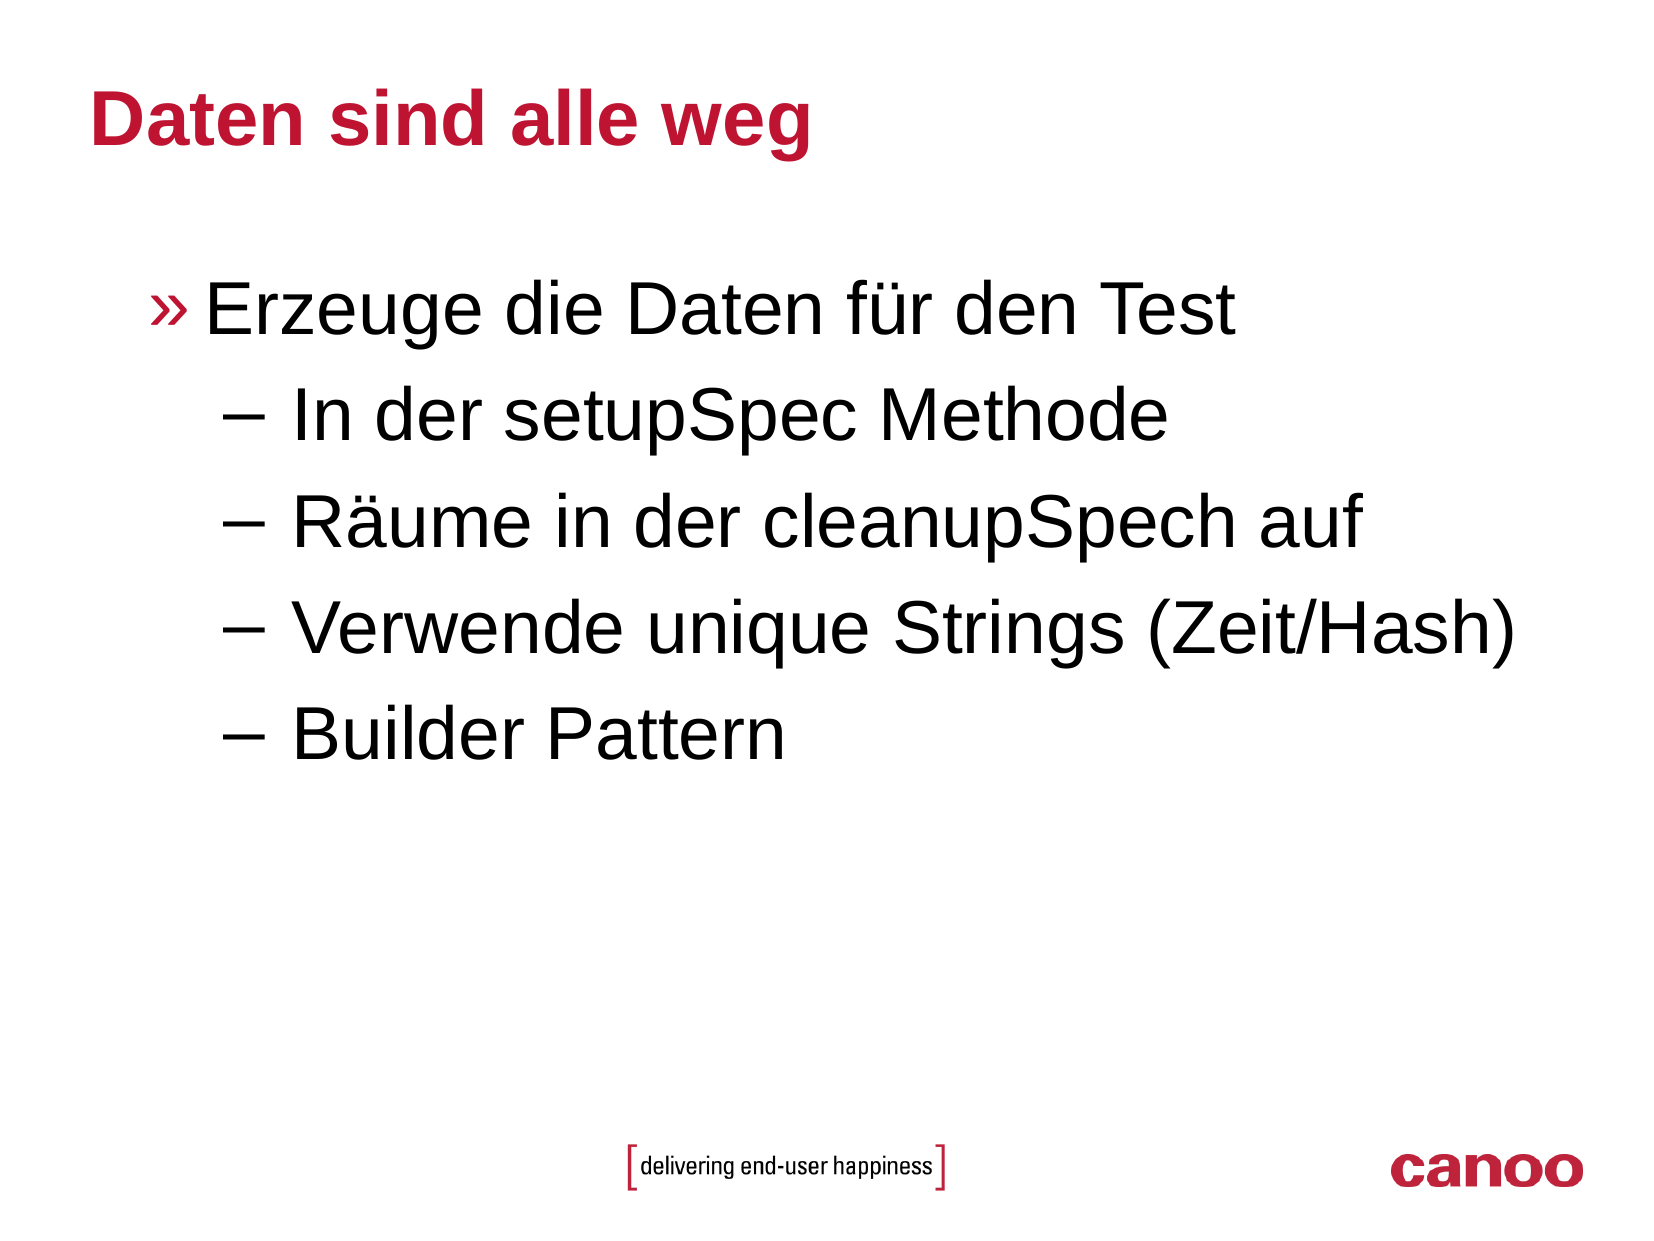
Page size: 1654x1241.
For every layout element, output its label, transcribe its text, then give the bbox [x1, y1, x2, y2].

picture [1391, 1154, 1583, 1187]
picture [621, 1158, 951, 1194]
list Erzeuge die Daten für den Test In der setupSpec Methode Räume in der cleanupSpech auf Verwende unique Strings (Zeit/Hash) Builder Pattern [134, 251, 1546, 1158]
title Daten sind alle weg [75, 60, 1591, 181]
